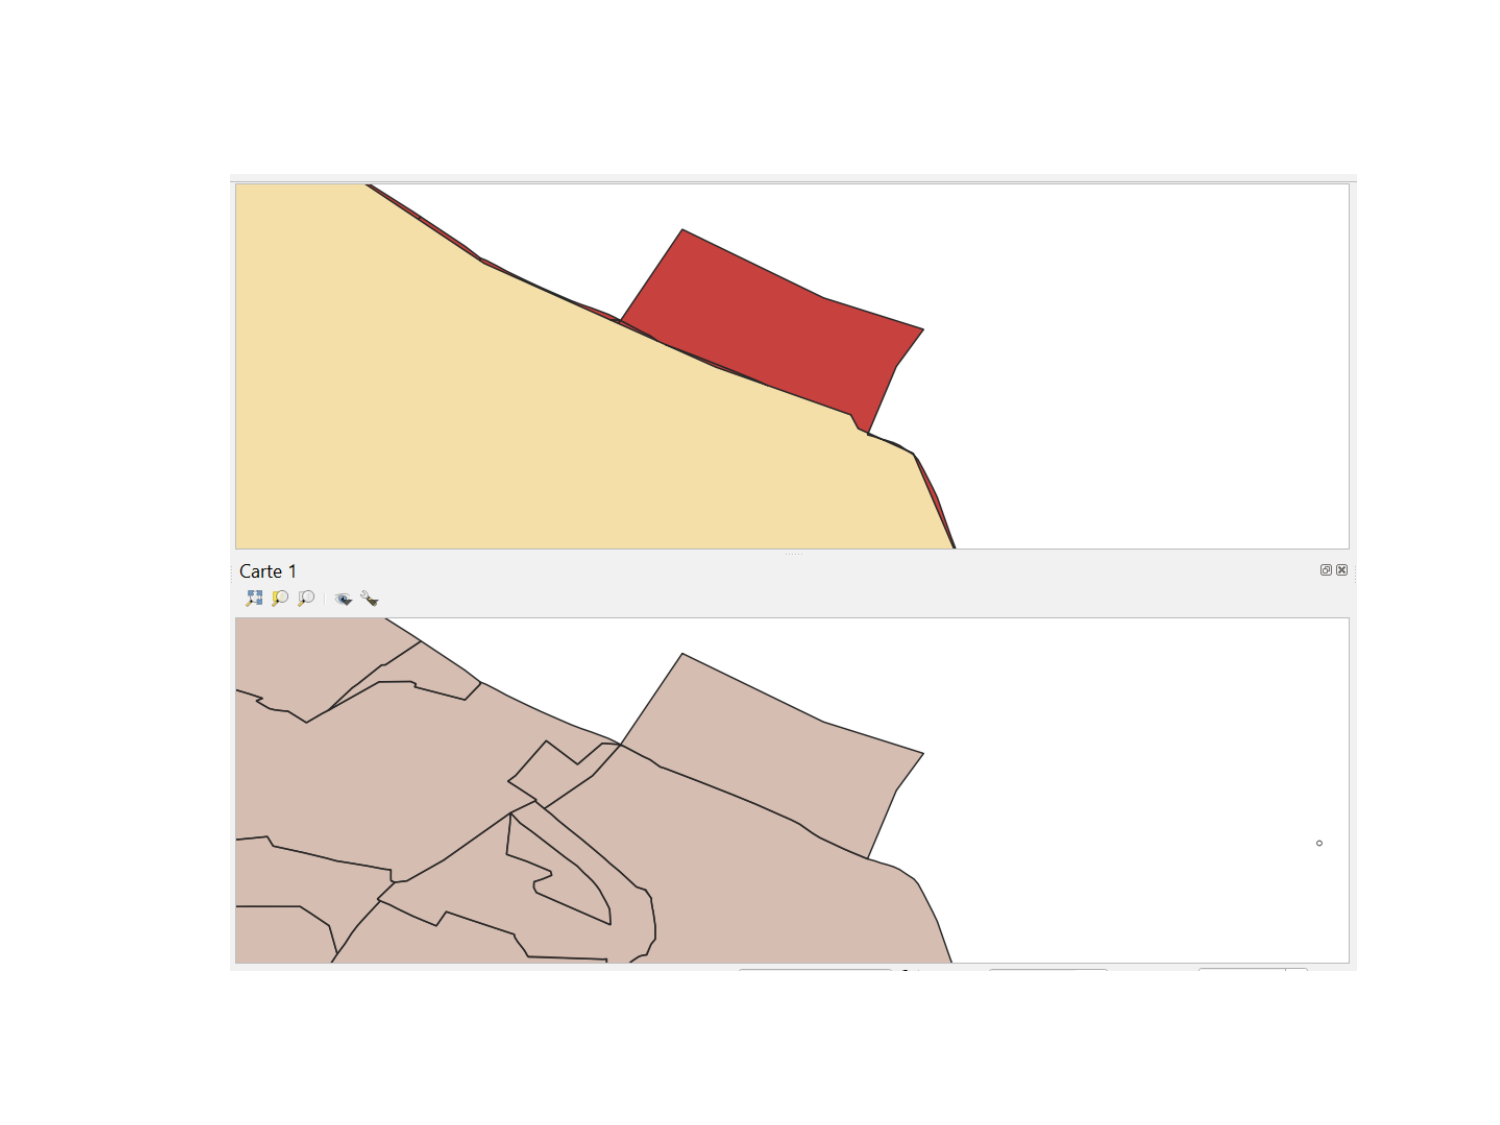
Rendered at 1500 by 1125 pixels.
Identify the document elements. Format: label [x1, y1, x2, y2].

picture [230, 174, 1357, 971]
